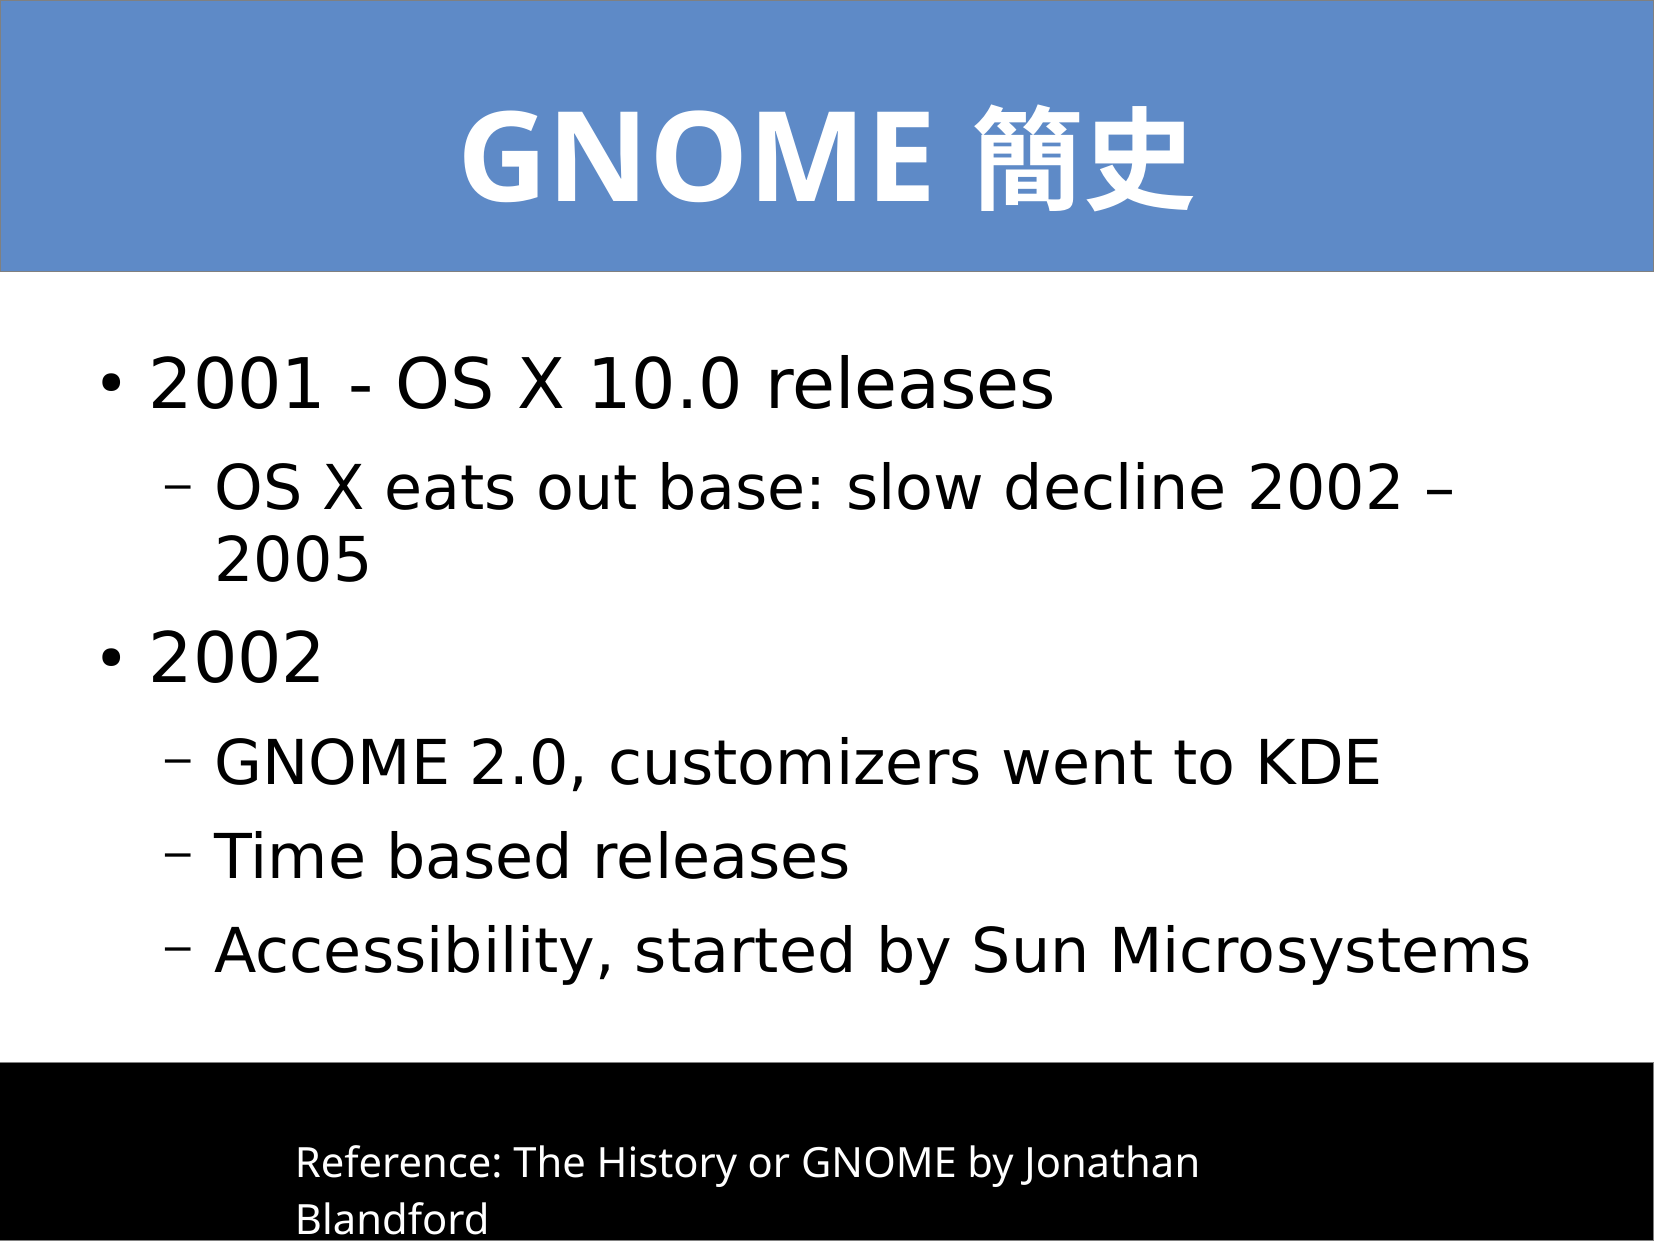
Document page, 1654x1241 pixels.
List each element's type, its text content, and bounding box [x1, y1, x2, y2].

text_box Reference: The History or GNOME by Jonathan Blandford [280, 1125, 1405, 1241]
title GNOME簡史 [82, 49, 1571, 257]
text_box [0, 1062, 1654, 1241]
text_box [0, 0, 1654, 272]
list 2001 - OS X 10.0 releases OS X eats out base: slow decline 2002 – 2005 2002 GNOME 2.0, customizers went to KDE Time based releases Accessibility, started by Sun Microsystems [82, 343, 1538, 1063]
